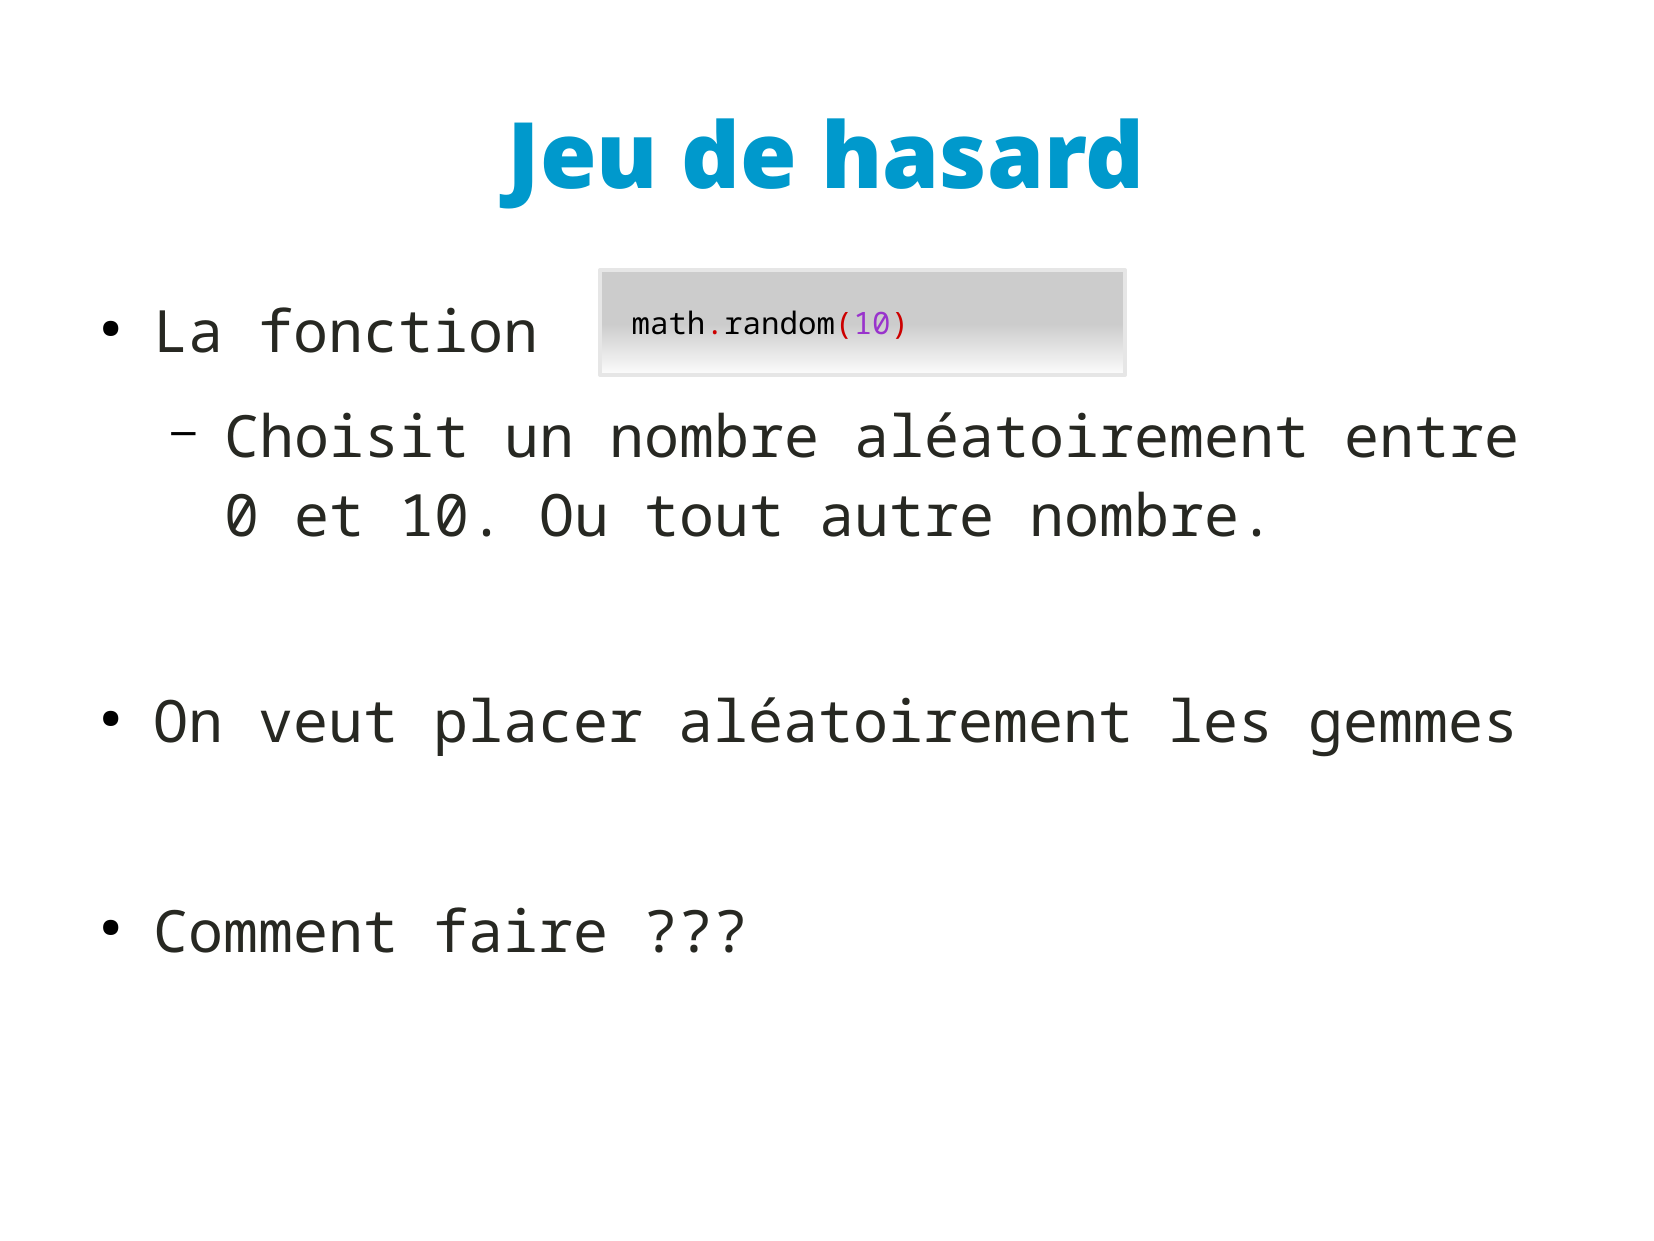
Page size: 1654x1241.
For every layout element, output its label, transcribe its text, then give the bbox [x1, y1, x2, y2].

list math.random(10) [600, 270, 1126, 376]
list La fonction Choisit un nombre aléatoirement entre 0 et 10. Ou tout autre nombre. On veut placer aléatoirement les gemmes Comment faire ??? [82, 290, 1571, 1010]
title Jeu de hasard [82, 49, 1571, 257]
